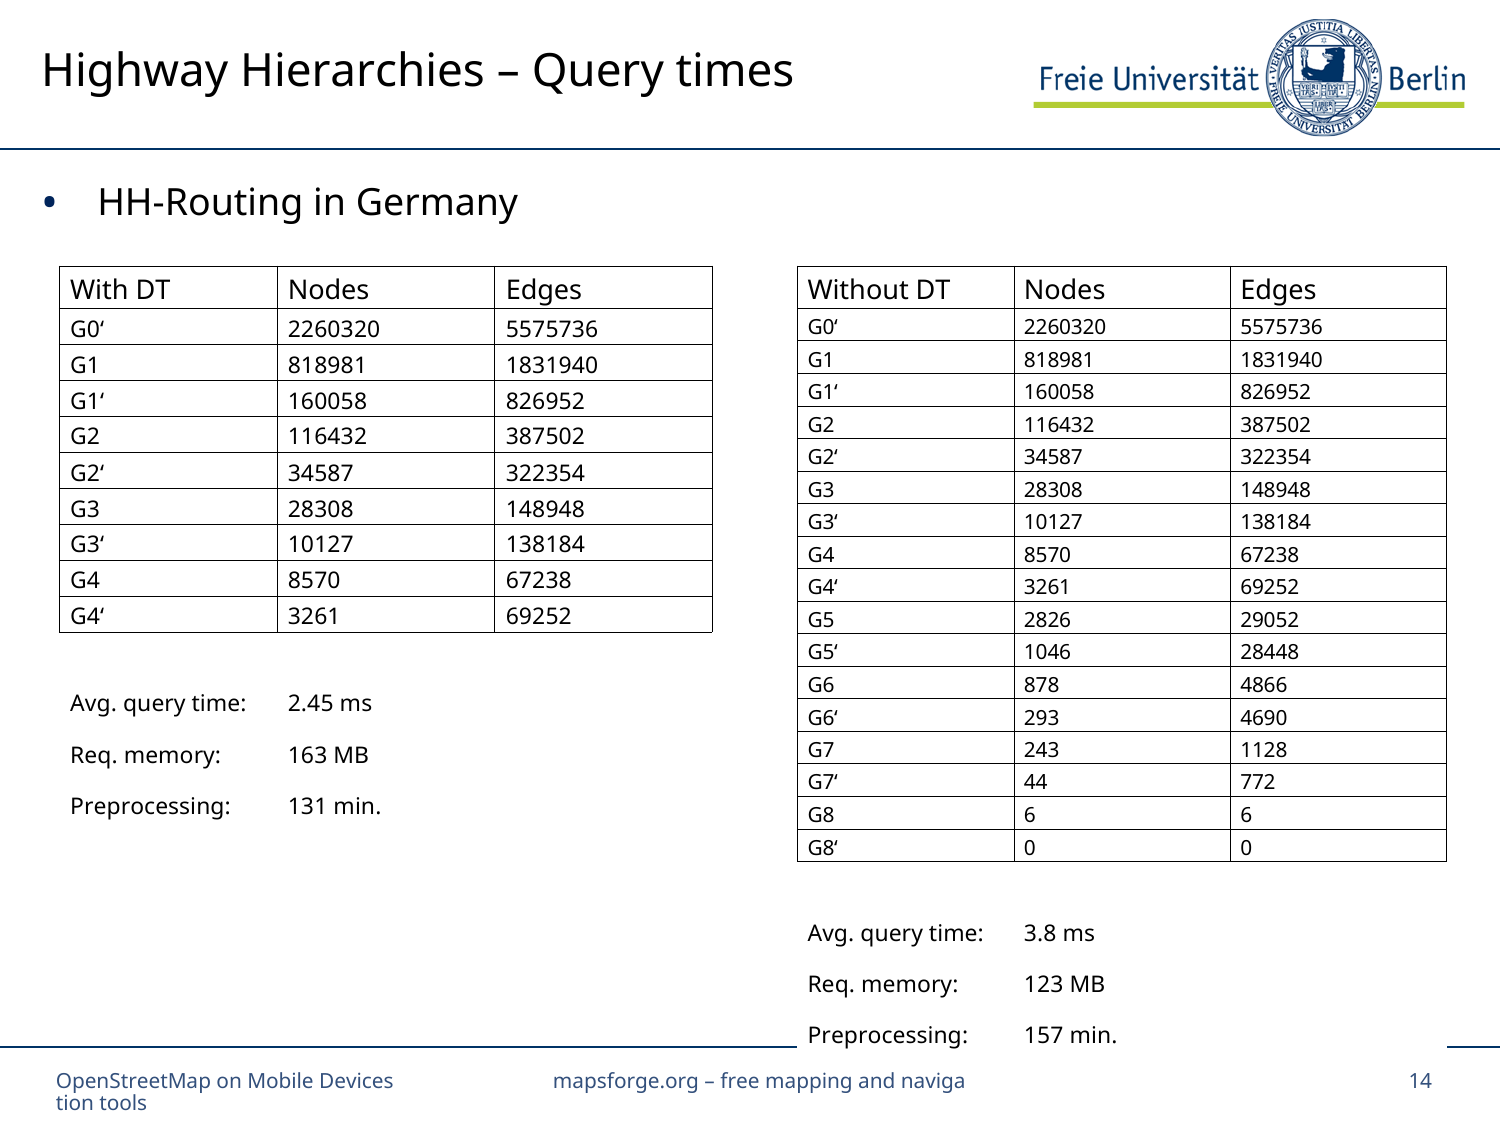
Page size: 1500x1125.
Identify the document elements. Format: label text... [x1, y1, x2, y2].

table_cell 2260320 [278, 309, 494, 344]
table_cell G2‘ [798, 439, 1014, 471]
table_cell 67238 [1231, 537, 1446, 568]
table_cell [277, 633, 495, 683]
table_cell 69252 [495, 597, 712, 632]
list HH-Routing in Germany [41, 175, 1447, 919]
table_header Nodes [1015, 267, 1230, 308]
table_cell [1230, 862, 1447, 912]
table_cell [1230, 963, 1447, 1014]
table_cell 243 [1015, 732, 1230, 763]
table_cell 148948 [1231, 472, 1446, 503]
table_cell 1046 [1015, 634, 1230, 666]
table_cell 387502 [1231, 407, 1446, 438]
title Highway Hierarchies – Query times [41, 0, 1016, 138]
table_cell 826952 [1231, 374, 1446, 406]
table_cell 44 [1015, 764, 1230, 796]
table_cell [59, 633, 277, 683]
table_cell G1‘ [798, 374, 1014, 406]
table_cell 148948 [495, 489, 712, 524]
table_cell 34587 [1015, 439, 1230, 471]
table_cell 10127 [1015, 504, 1230, 536]
table_cell 818981 [1015, 341, 1230, 373]
table_cell 0 [1231, 830, 1446, 861]
table_header Without DT [798, 267, 1014, 308]
table_cell 387502 [495, 417, 712, 452]
table_header Edges [495, 267, 712, 308]
table_cell 6 [1015, 797, 1230, 829]
table_cell G8‘ [798, 830, 1014, 861]
table_cell 29052 [1231, 602, 1446, 633]
table_cell 4866 [1231, 667, 1446, 698]
table_cell 163 MB [277, 734, 495, 785]
table_cell 5575736 [495, 309, 712, 344]
table_cell 6 [1231, 797, 1446, 829]
table_cell G8 [798, 797, 1014, 829]
table_cell Preprocessing: [59, 785, 277, 836]
table_cell 772 [1231, 764, 1446, 796]
table_cell 28448 [1231, 634, 1446, 666]
table_cell [495, 683, 712, 734]
table_cell G7 [798, 732, 1014, 763]
picture [1033, 19, 1470, 137]
table_cell 116432 [278, 417, 494, 452]
table_cell 138184 [1231, 504, 1446, 536]
table_cell [495, 734, 712, 785]
table_cell G2 [60, 417, 277, 452]
table_cell G3 [60, 489, 277, 524]
table_cell G4‘ [60, 597, 277, 632]
table_cell 160058 [1015, 374, 1230, 406]
table_cell 123 MB [1014, 963, 1230, 1014]
table_cell G1‘ [60, 381, 277, 416]
table_header Edges [1231, 267, 1446, 308]
table_cell 878 [1015, 667, 1230, 698]
table_cell 2260320 [1015, 309, 1230, 340]
table_header With DT [60, 267, 277, 308]
table_cell 1831940 [495, 345, 712, 380]
table_cell 322354 [495, 453, 712, 488]
table_cell 3261 [278, 597, 494, 632]
table_cell 28308 [1015, 472, 1230, 503]
table_cell G2 [798, 407, 1014, 438]
table_cell [1014, 862, 1230, 912]
table_cell 34587 [278, 453, 494, 488]
table_cell 1128 [1231, 732, 1446, 763]
table_cell 8570 [1015, 537, 1230, 568]
table_cell Avg. query time: [797, 912, 1014, 963]
table_header Nodes [278, 267, 494, 308]
table_cell G6 [798, 667, 1014, 698]
table_cell 138184 [495, 525, 712, 560]
table_cell Req. memory: [59, 734, 277, 785]
table_cell 2826 [1015, 602, 1230, 633]
table_cell G3‘ [60, 525, 277, 560]
table_cell [1230, 912, 1447, 963]
table_cell G6‘ [798, 699, 1014, 731]
table_cell [495, 785, 712, 836]
table_cell 67238 [495, 561, 712, 596]
table_cell 0 [1015, 830, 1230, 861]
table_cell G1 [798, 341, 1014, 373]
table_cell 116432 [1015, 407, 1230, 438]
table_cell G4 [798, 537, 1014, 568]
table_cell 10127 [278, 525, 494, 560]
table_cell G4 [60, 561, 277, 596]
table_cell 293 [1015, 699, 1230, 731]
table_cell 3.8 ms [1014, 912, 1230, 963]
table_cell G5 [798, 602, 1014, 633]
table_cell Avg. query time: [59, 683, 277, 734]
table_cell G0‘ [60, 309, 277, 344]
table_cell 157 min. [1014, 1014, 1230, 1050]
table_cell Preprocessing: [797, 1014, 1014, 1050]
table_cell [1230, 1014, 1447, 1050]
table_cell G5‘ [798, 634, 1014, 666]
table_cell G1 [60, 345, 277, 380]
table_cell 2.45 ms [277, 683, 495, 734]
table_cell 1831940 [1231, 341, 1446, 373]
table_cell 131 min. [277, 785, 495, 836]
table_cell 826952 [495, 381, 712, 416]
table_cell 5575736 [1231, 309, 1446, 340]
table_cell G7‘ [798, 764, 1014, 796]
table_cell G3 [798, 472, 1014, 503]
table_cell 28308 [278, 489, 494, 524]
table_cell 160058 [278, 381, 494, 416]
table_cell 322354 [1231, 439, 1446, 471]
table_cell G2‘ [60, 453, 277, 488]
table_cell Req. memory: [797, 963, 1014, 1014]
table_cell 69252 [1231, 569, 1446, 601]
table_cell [495, 633, 712, 683]
table_cell 8570 [278, 561, 494, 596]
table_cell G4‘ [798, 569, 1014, 601]
table_cell G0‘ [798, 309, 1014, 340]
table_cell 3261 [1015, 569, 1230, 601]
table_cell 818981 [278, 345, 494, 380]
table_cell G3‘ [798, 504, 1014, 536]
table_cell [797, 862, 1014, 912]
table_cell 4690 [1231, 699, 1446, 731]
